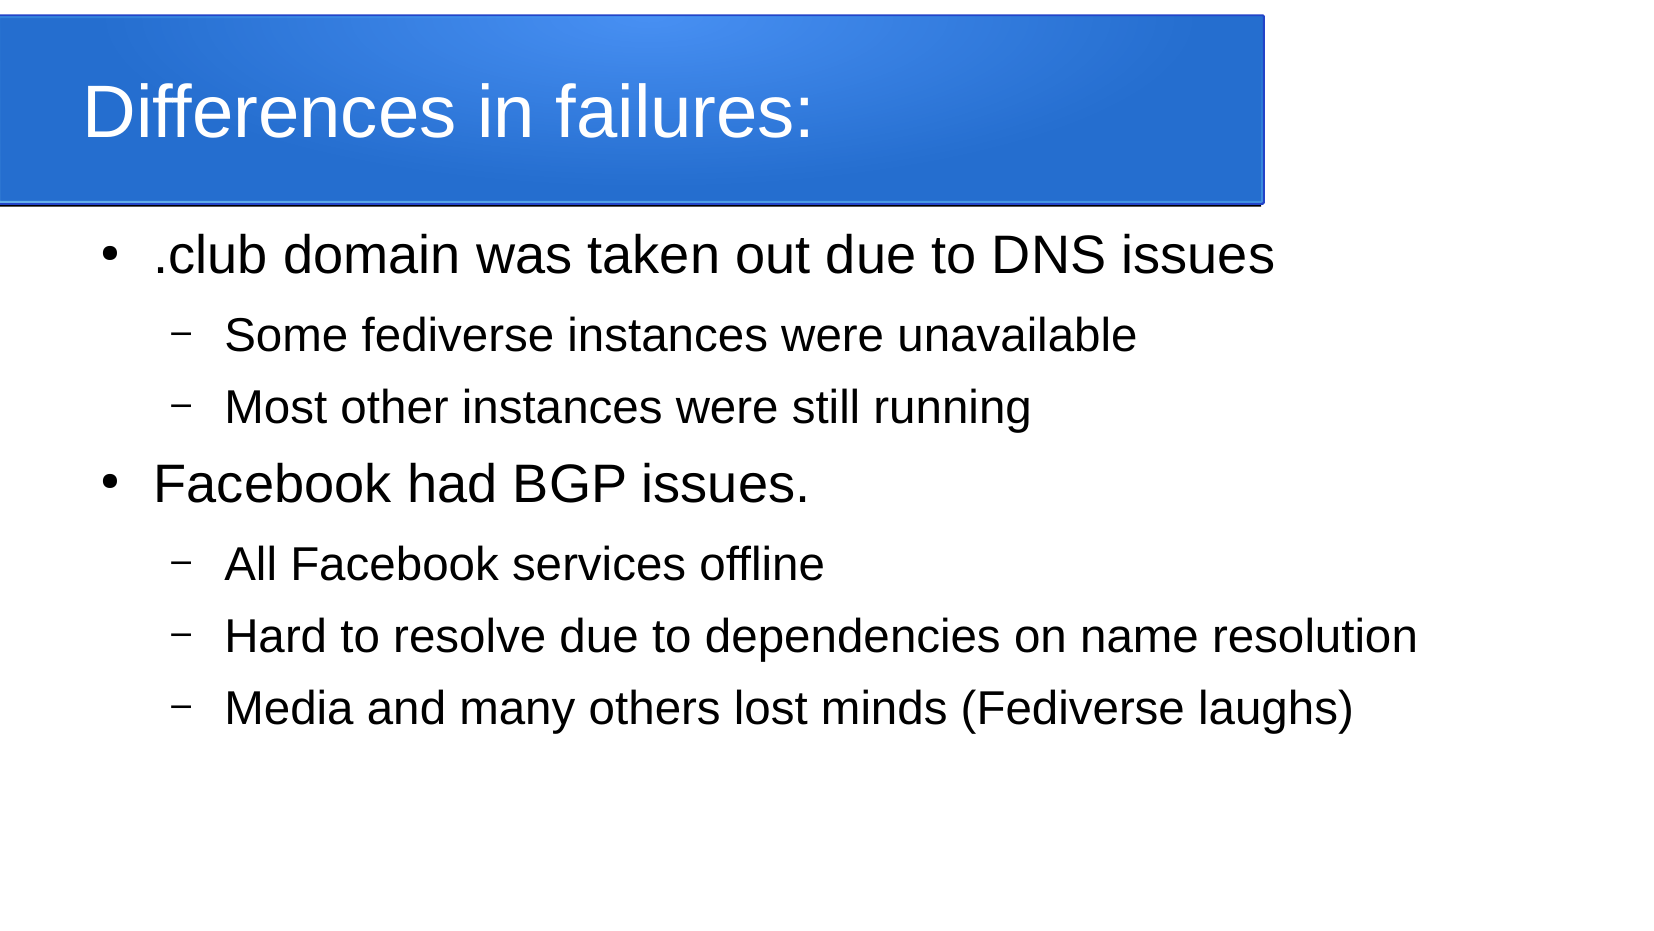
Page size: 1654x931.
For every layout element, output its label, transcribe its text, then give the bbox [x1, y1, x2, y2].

title Differences in failures: [82, 35, 1235, 189]
list .club domain was taken out due to DNS issues Some fediverse instances were unavailable Most other instances were still running Facebook had BGP issues. All Facebook services offline Hard to resolve due to dependencies on name resolution Media and many others lost minds (Fediverse laughs) [82, 224, 1571, 764]
